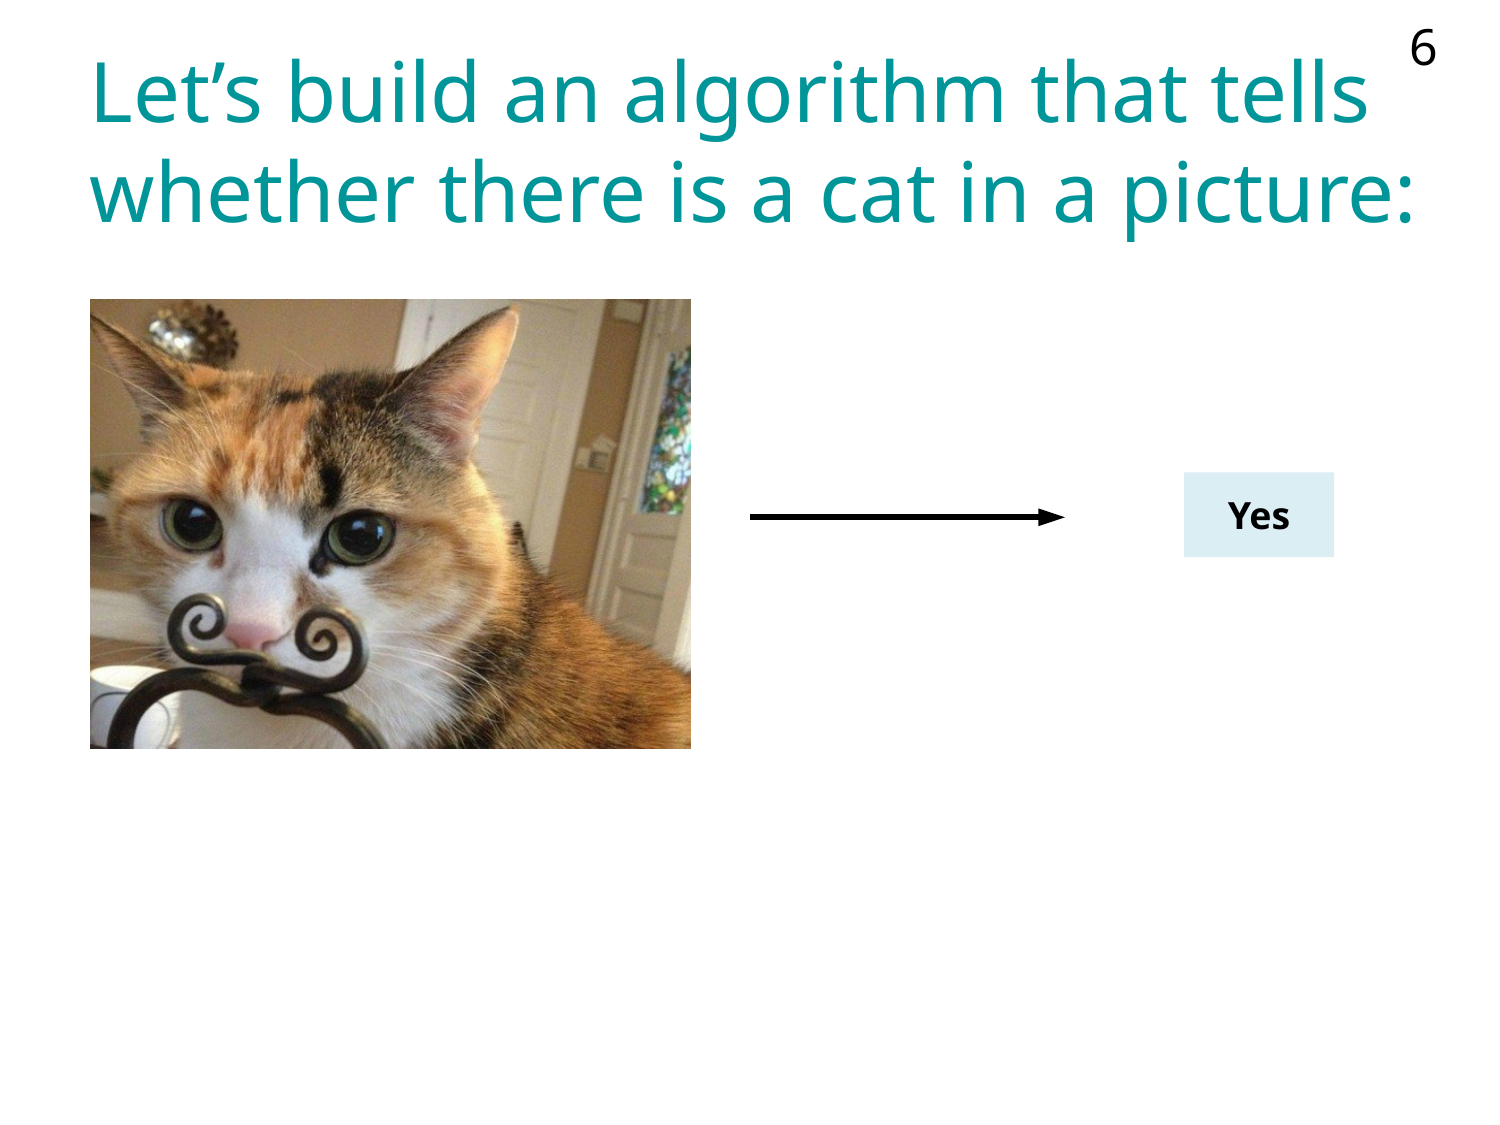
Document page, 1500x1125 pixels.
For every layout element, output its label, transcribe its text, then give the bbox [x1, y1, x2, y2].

text_box Yes [1184, 472, 1335, 558]
picture [90, 299, 691, 749]
text_box Let’s build an algorithm that tells whether there is a cat in a picture: [75, 45, 1456, 233]
